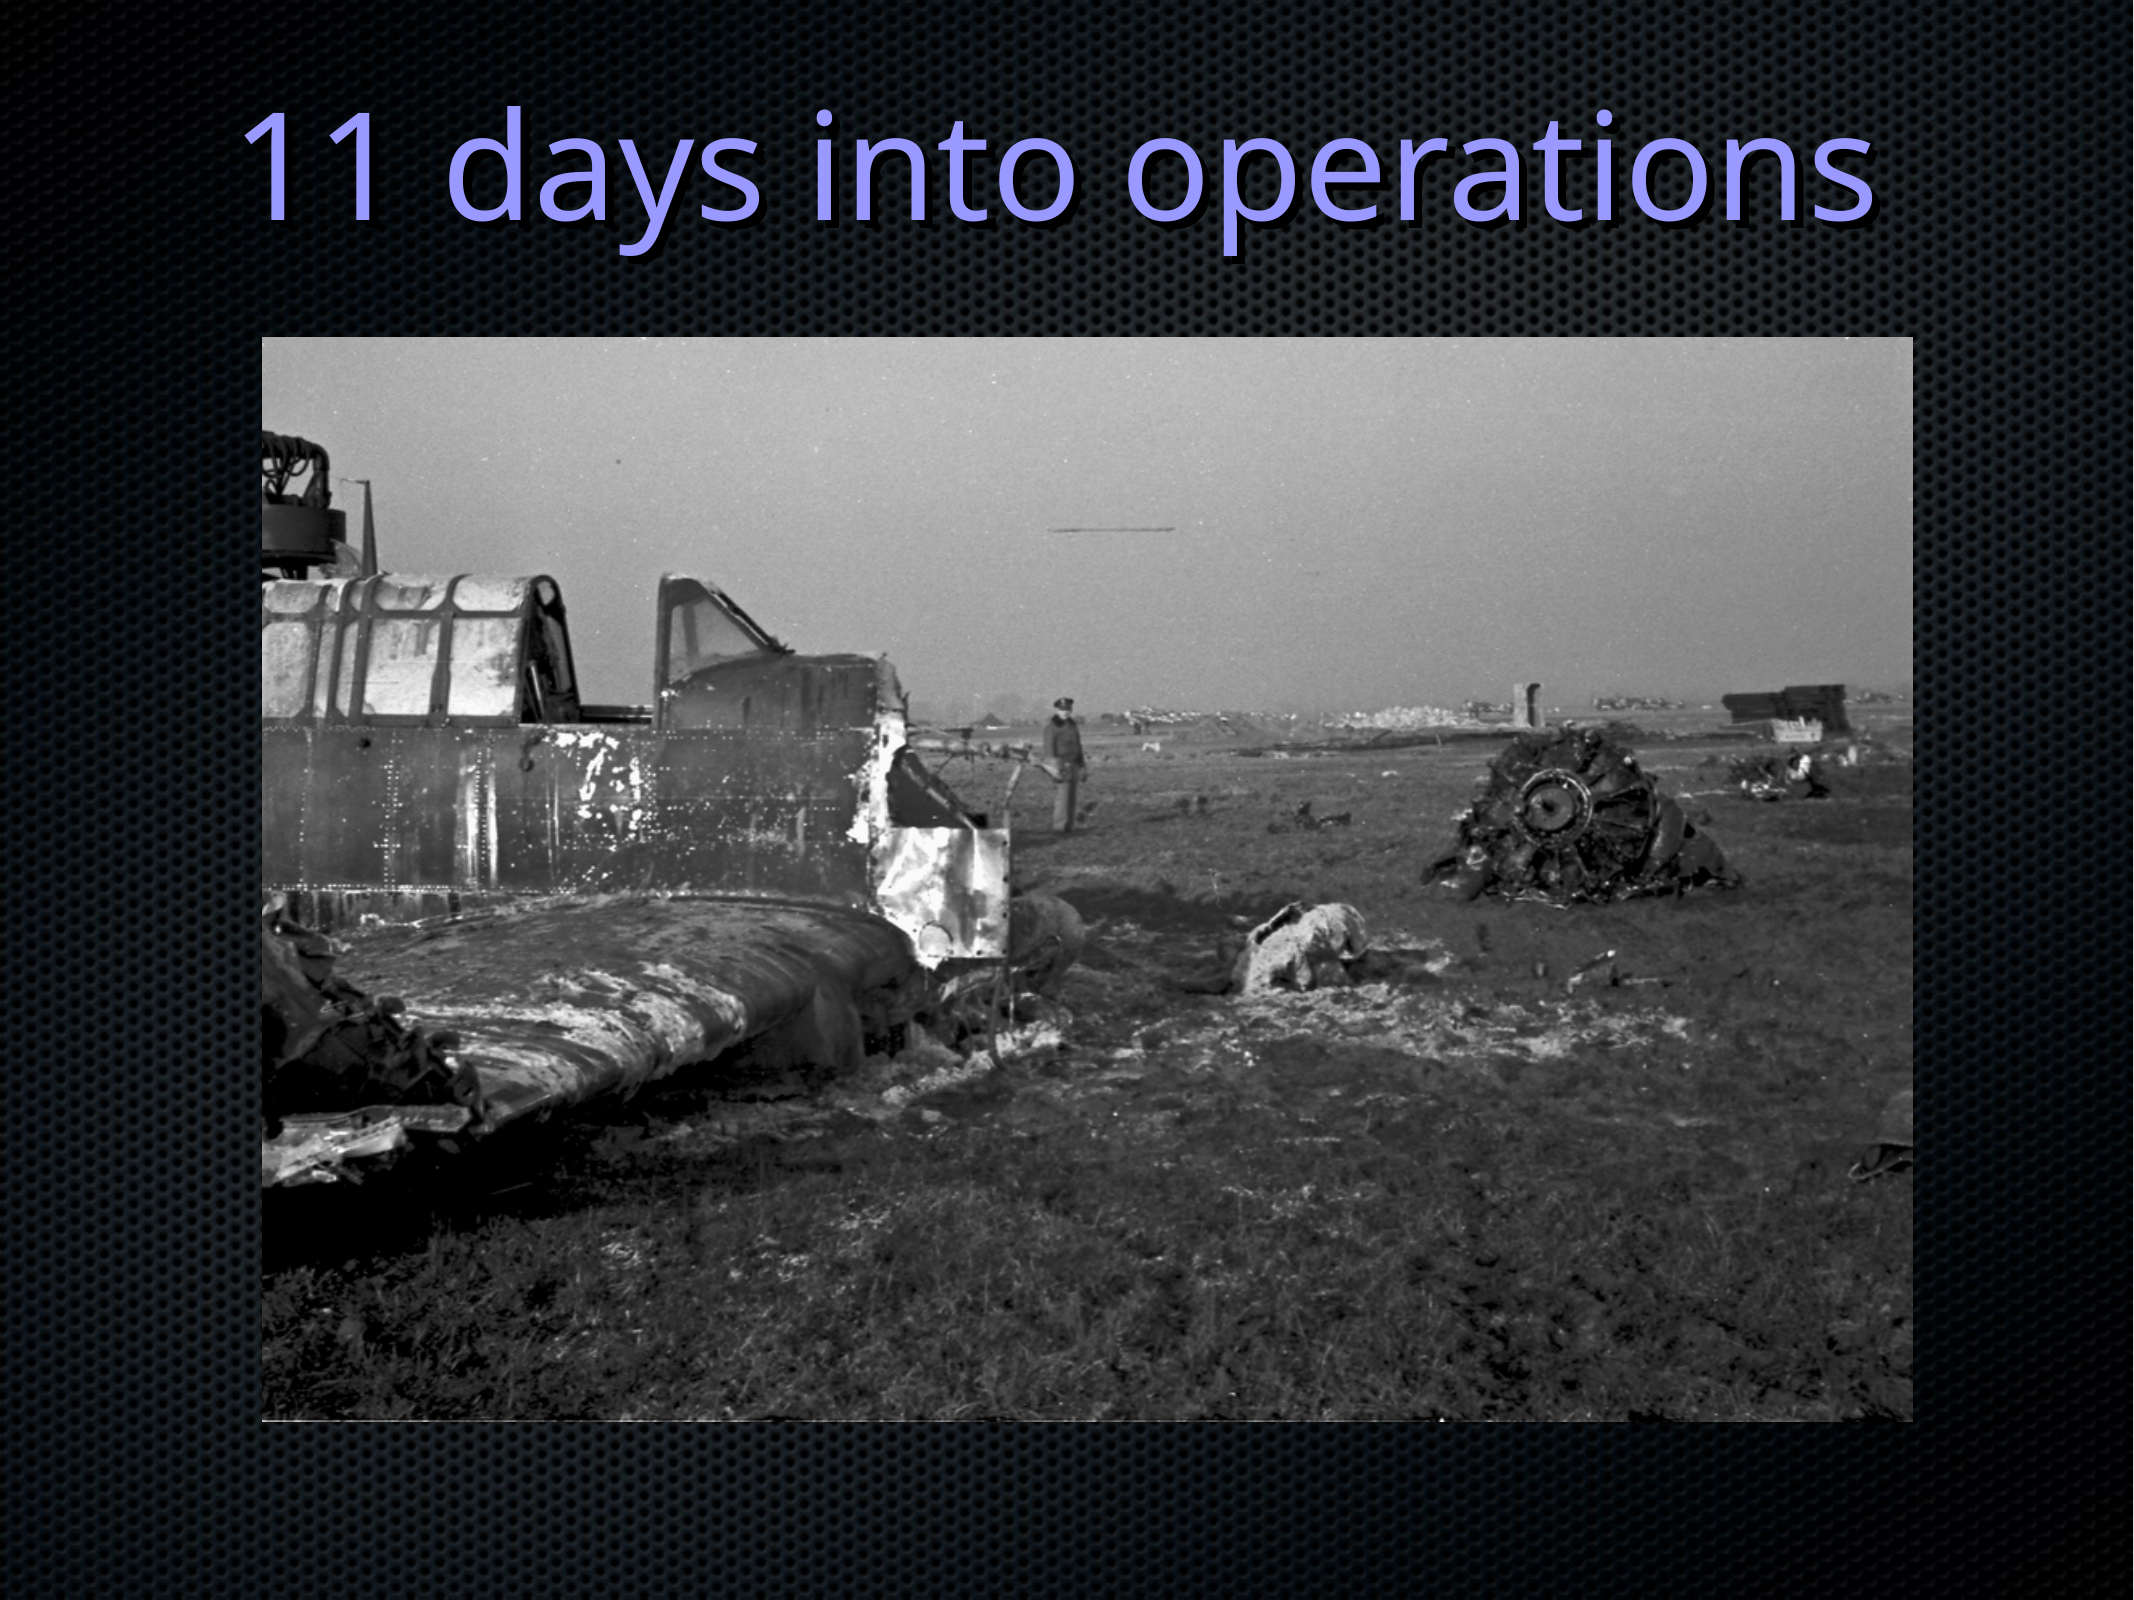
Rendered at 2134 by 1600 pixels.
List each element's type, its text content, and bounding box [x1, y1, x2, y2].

title 11 days into operations [118, 0, 1994, 325]
picture [0, 0, 2134, 1600]
